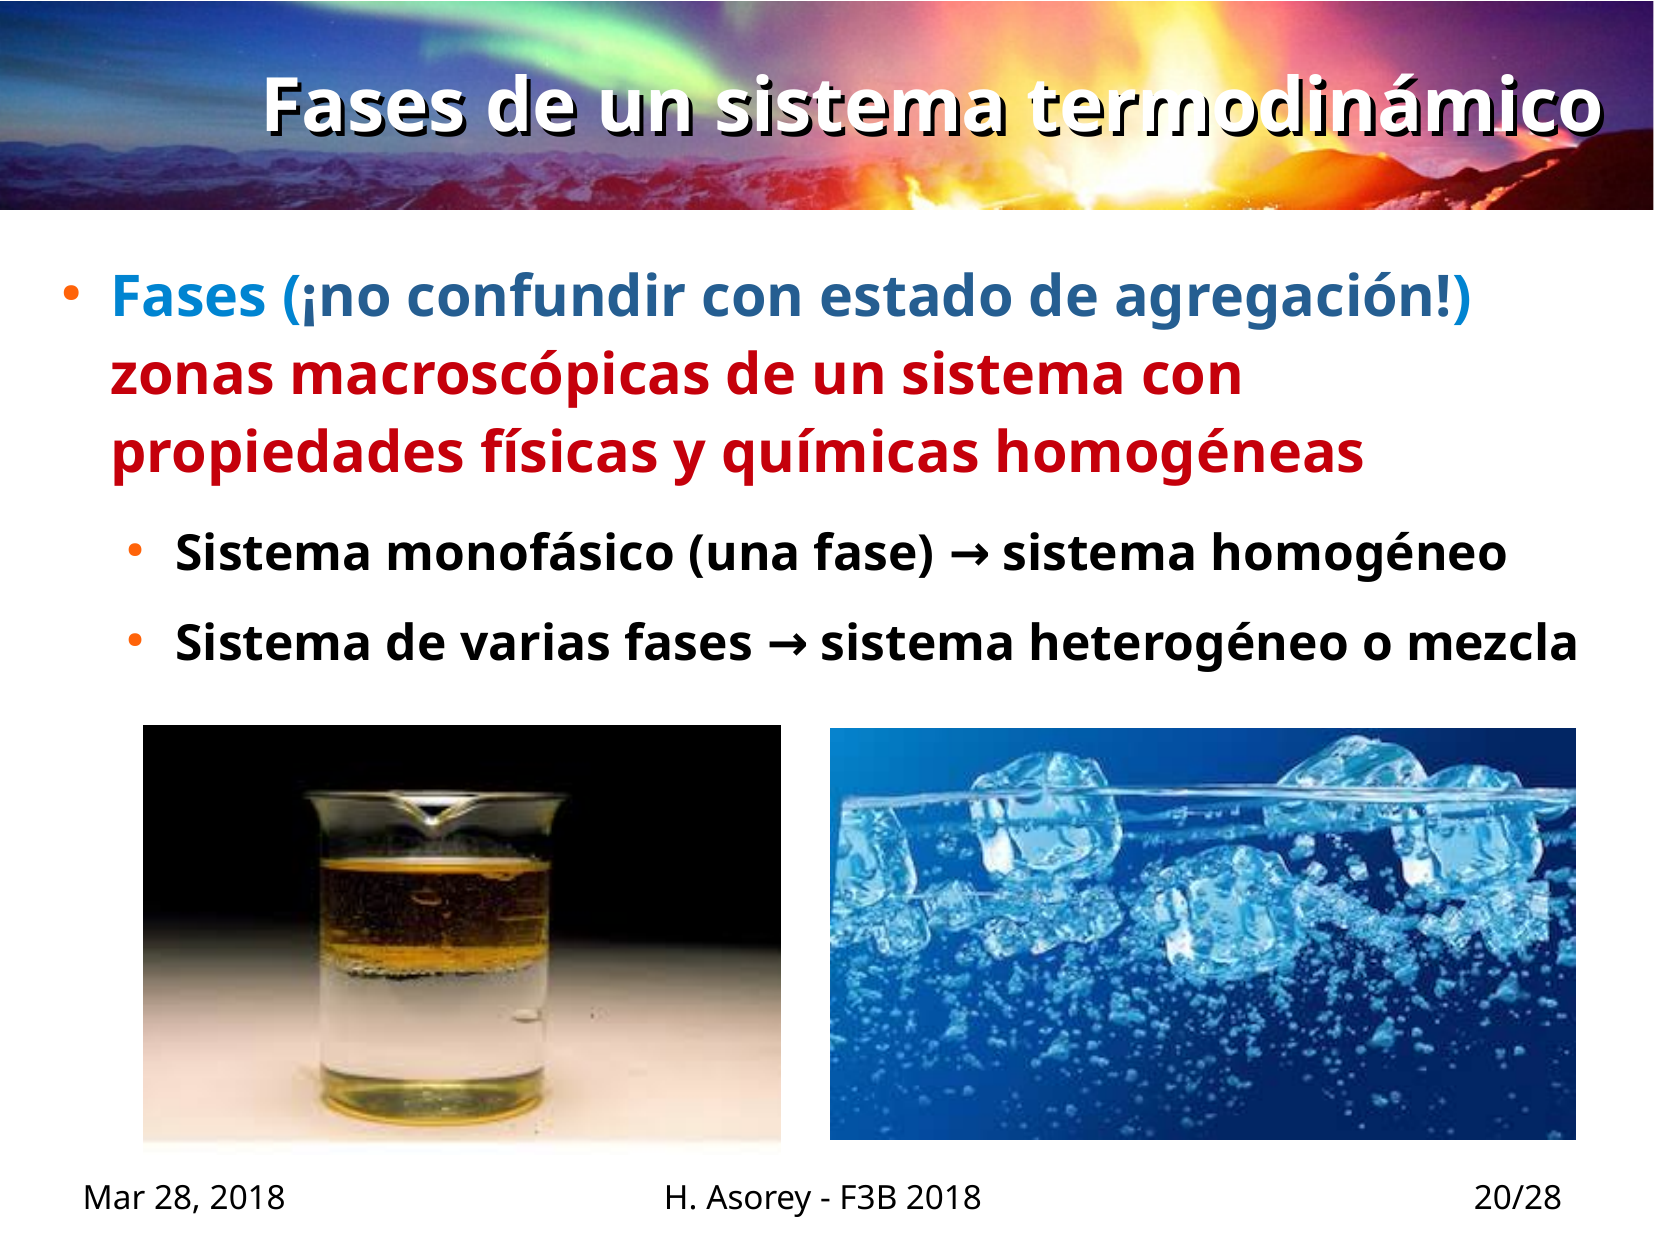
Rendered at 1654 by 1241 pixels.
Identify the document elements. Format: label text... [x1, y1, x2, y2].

picture [830, 728, 1576, 1141]
list Fases (¡no confundir con estado de agregación!) zonas macroscópicas de un sistema con propiedades físicas y químicas homogéneas Sistema monofásico (una fase) → sistema homogéneo Sistema de varias fases → sistema heterogéneo o mezcla [45, 255, 1606, 685]
picture [0, 1, 1654, 210]
picture [143, 725, 781, 1155]
title Fases de un sistema termodinámico [45, 15, 1606, 191]
